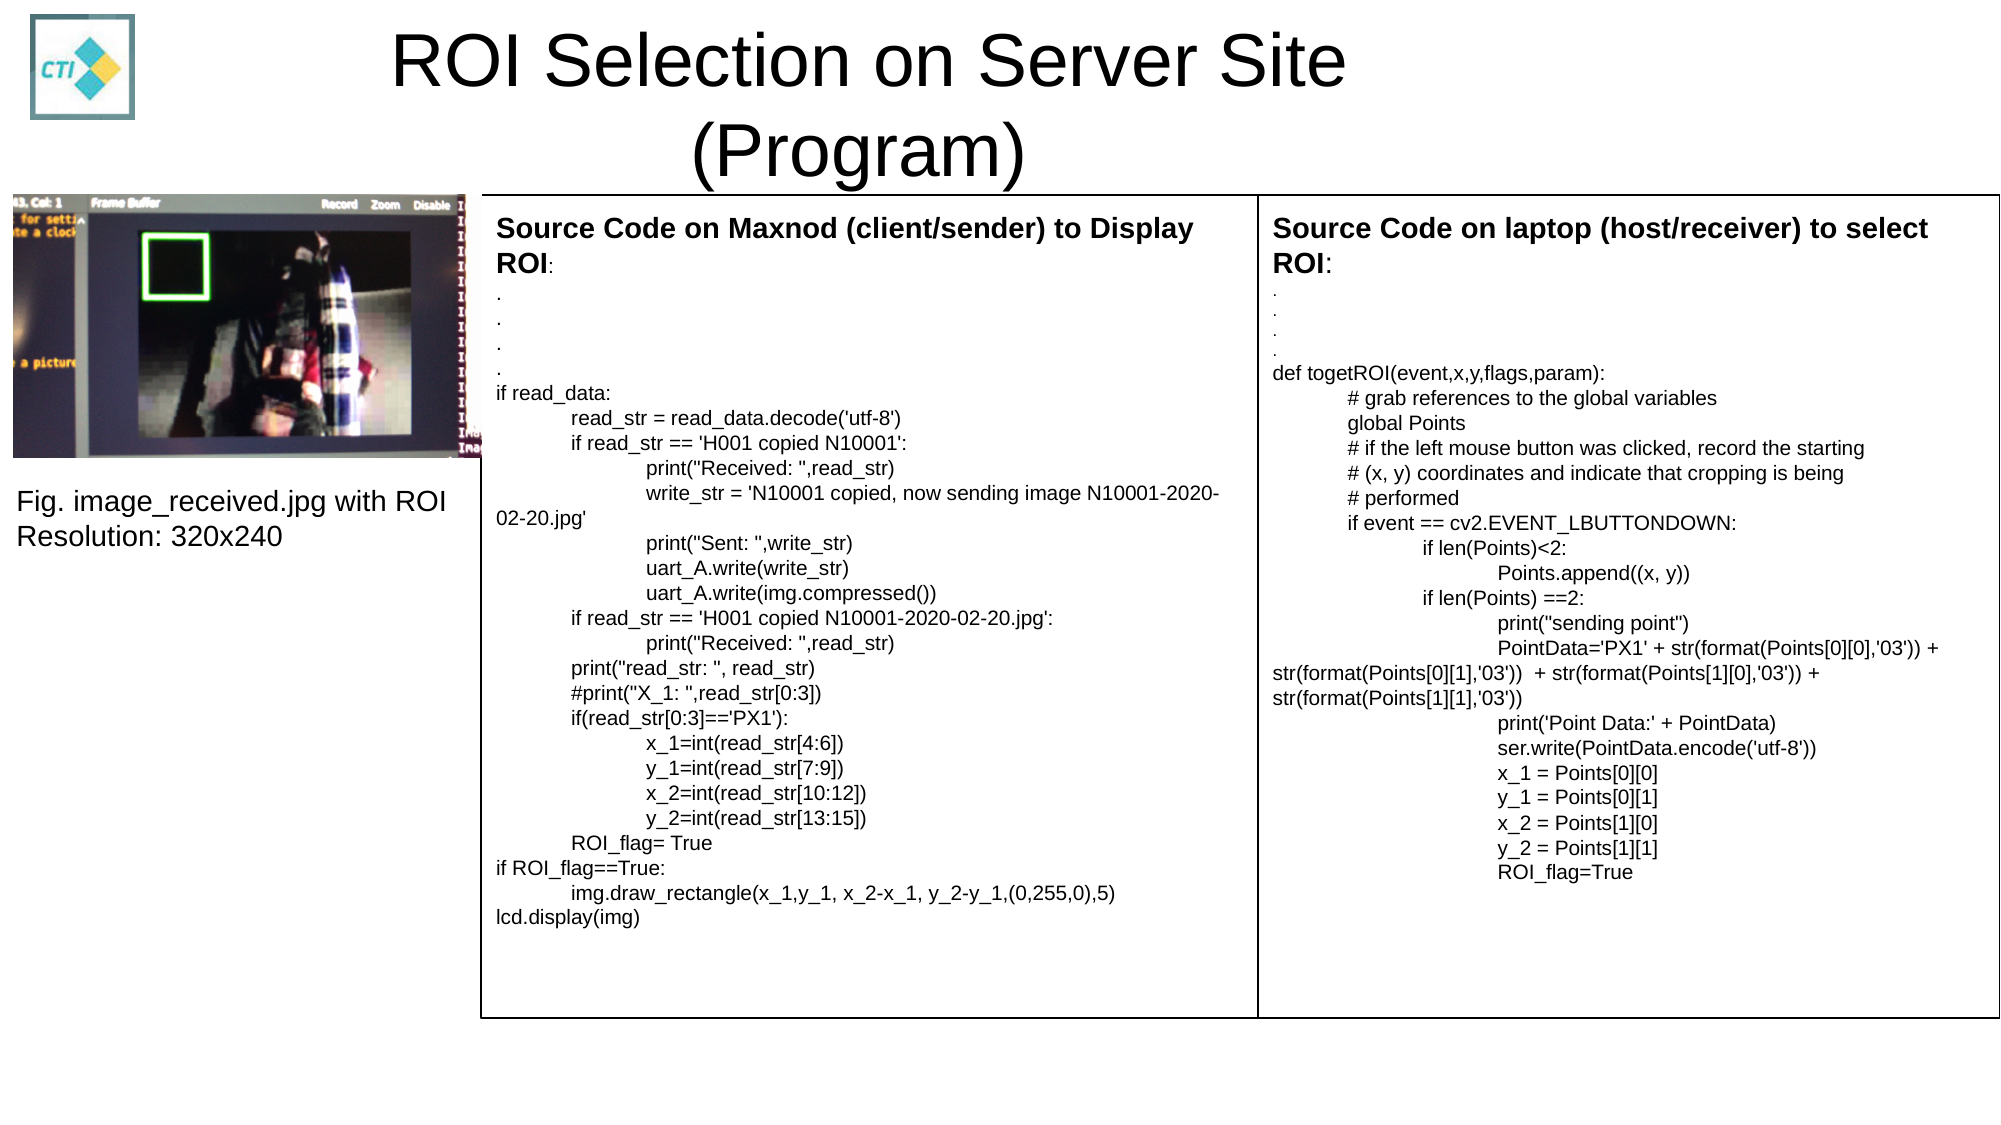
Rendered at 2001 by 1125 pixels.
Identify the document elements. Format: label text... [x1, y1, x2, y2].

text_box Source Code on Maxnod (client/sender) to Display ROI: . . . . if read_data: read_str = read_data.decode('utf-8') if read_str == 'H001 copied N10001': print("Received: ",read_str) write_str = 'N10001 copied, now sending image N10001-2020-02-20.jpg' print("Sent: ",write_str) uart_A.write(write_str) uart_A.write(img.compressed()) if read_str == 'H001 copied N10001-2020-02-20.jpg': print("Received: ",read_str) print("read_str: ", read_str) #print("X_1: ",read_str[0:3]) if(read_str[0:3]=='PX1'): x_1=int(read_str[4:6]) y_1=int(read_str[7:9]) x_2=int(read_str[10:12]) y_2=int(read_str[13:15]) ROI_flag= True if ROI_flag==True: img.draw_rectangle(x_1,y_1, x_2-x_1, y_2-y_1,(0,255,0),5) lcd.display(img) [481, 194, 1257, 1019]
text_box Fig. image_received.jpg with ROI Resolution: 320x240 [1, 467, 494, 960]
picture [13, 194, 482, 458]
text_box ROI Selection on Server Site (Program) [0, 7, 1907, 195]
text_box Source Code on laptop (host/receiver) to select ROI: . . . . def togetROI(event,x,y,flags,param): # grab references to the global variables global Points # if the left mouse button was clicked, record the starting # (x, y) coordinates and indicate that cropping is being # performed if event == cv2.EVENT_LBUTTONDOWN: if len(Points)<2: Points.append((x, y)) if len(Points) ==2: print("sending point") PointData='PX1' + str(format(Points[0][0],'03')) + str(format(Points[0][1],'03')) + str(format(Points[1][0],'03')) + str(format(Points[1][1],'03')) print('Point Data:' + PointData) ser.write(PointData.encode('utf-8')) x_1 = Points[0][0] y_1 = Points[0][1] x_2 = Points[1][0] y_2 = Points[1][1] ROI_flag=True [1257, 194, 2000, 1019]
